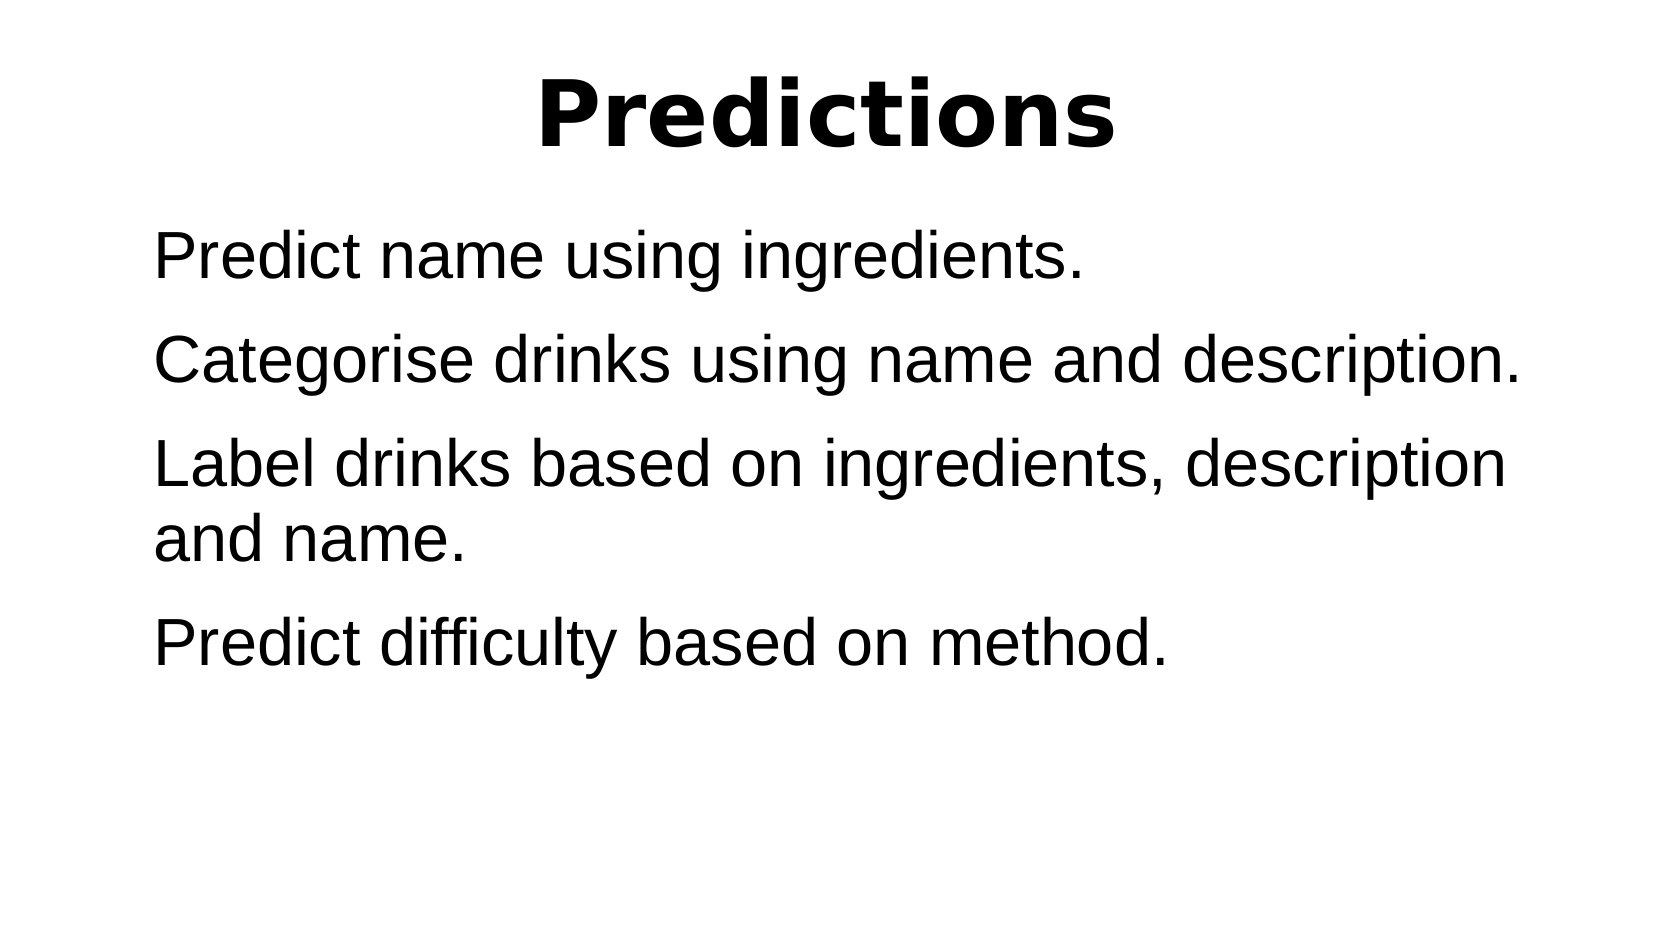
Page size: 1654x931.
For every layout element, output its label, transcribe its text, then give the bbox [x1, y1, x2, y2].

list Predict name using ingredients. Categorise drinks using name and description. Label drinks based on ingredients, description and name. Predict difficulty based on method. [82, 217, 1560, 758]
title Predictions [82, 37, 1571, 193]
